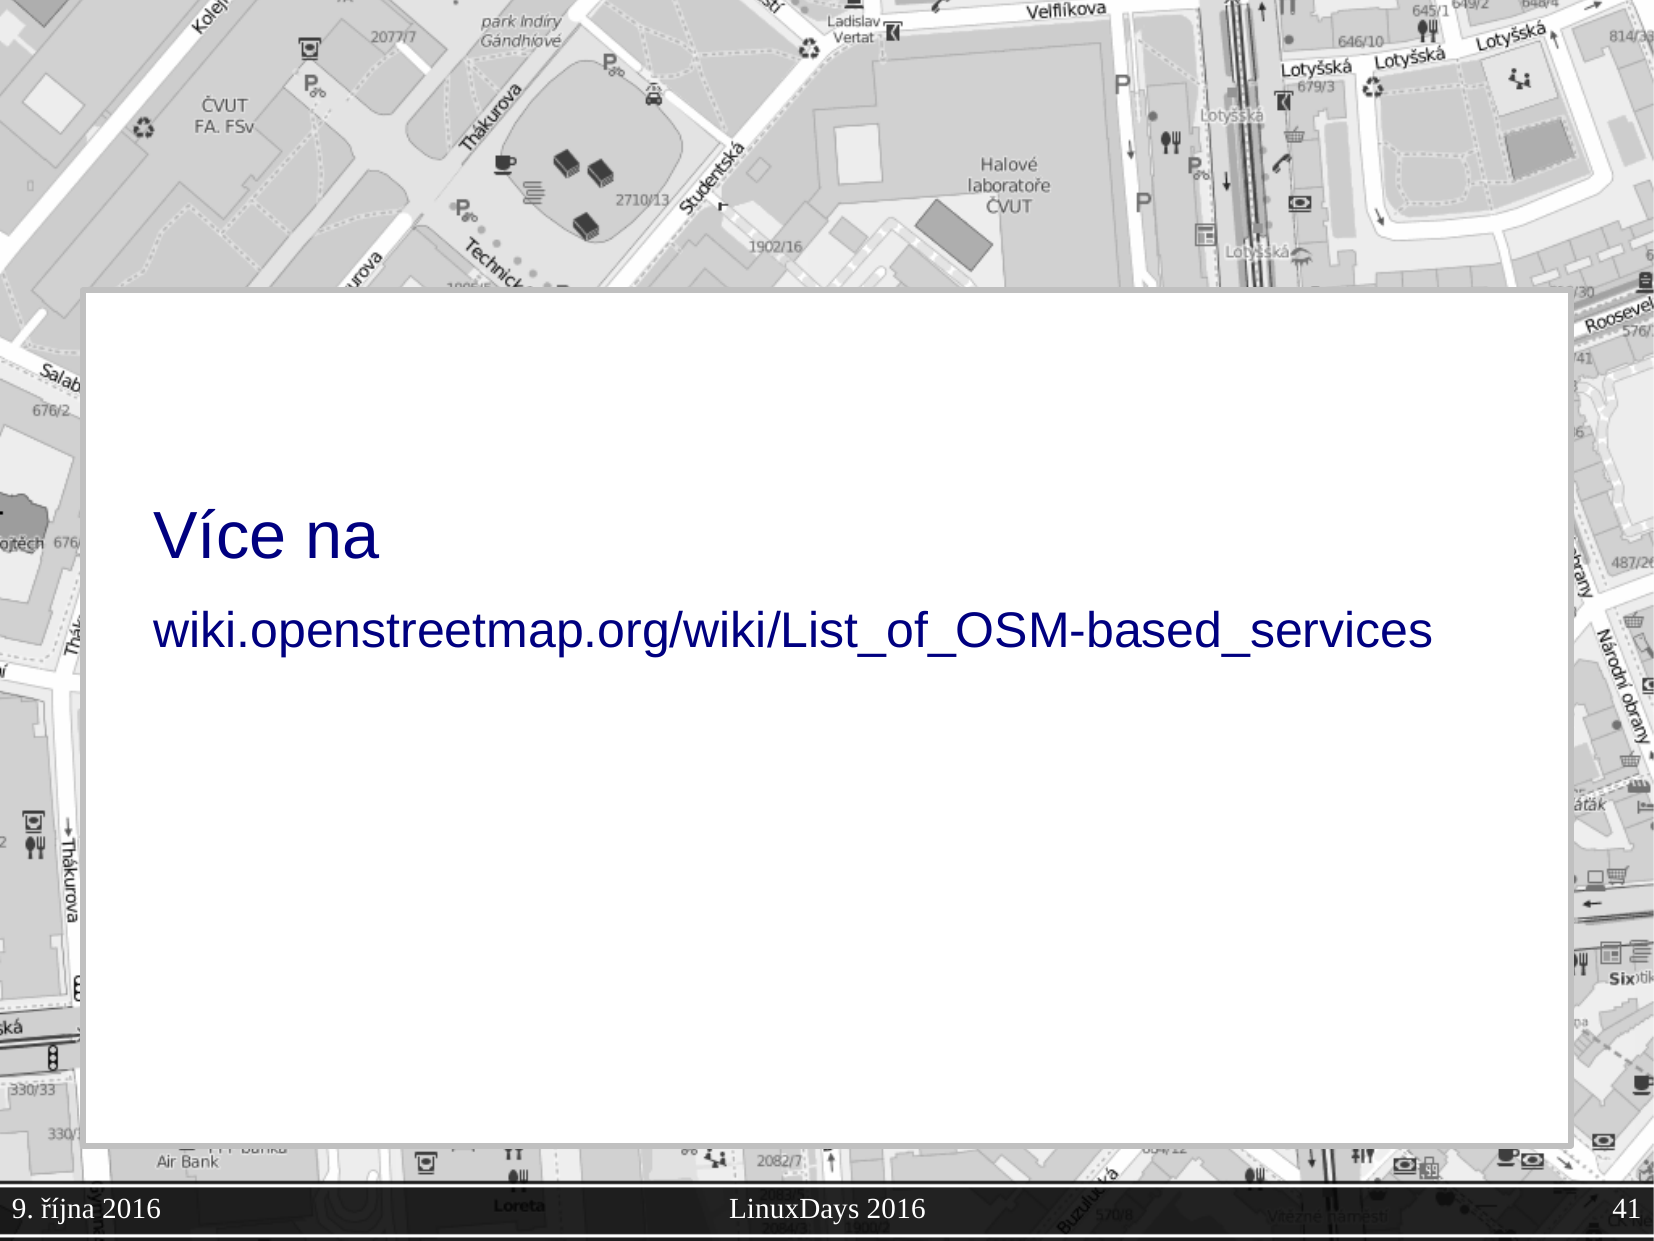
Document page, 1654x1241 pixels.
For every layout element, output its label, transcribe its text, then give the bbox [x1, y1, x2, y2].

picture [0, 0, 1654, 1241]
list Více na wiki.openstreetmap.org/wiki/List_of_OSM-based_services [82, 290, 1571, 1146]
